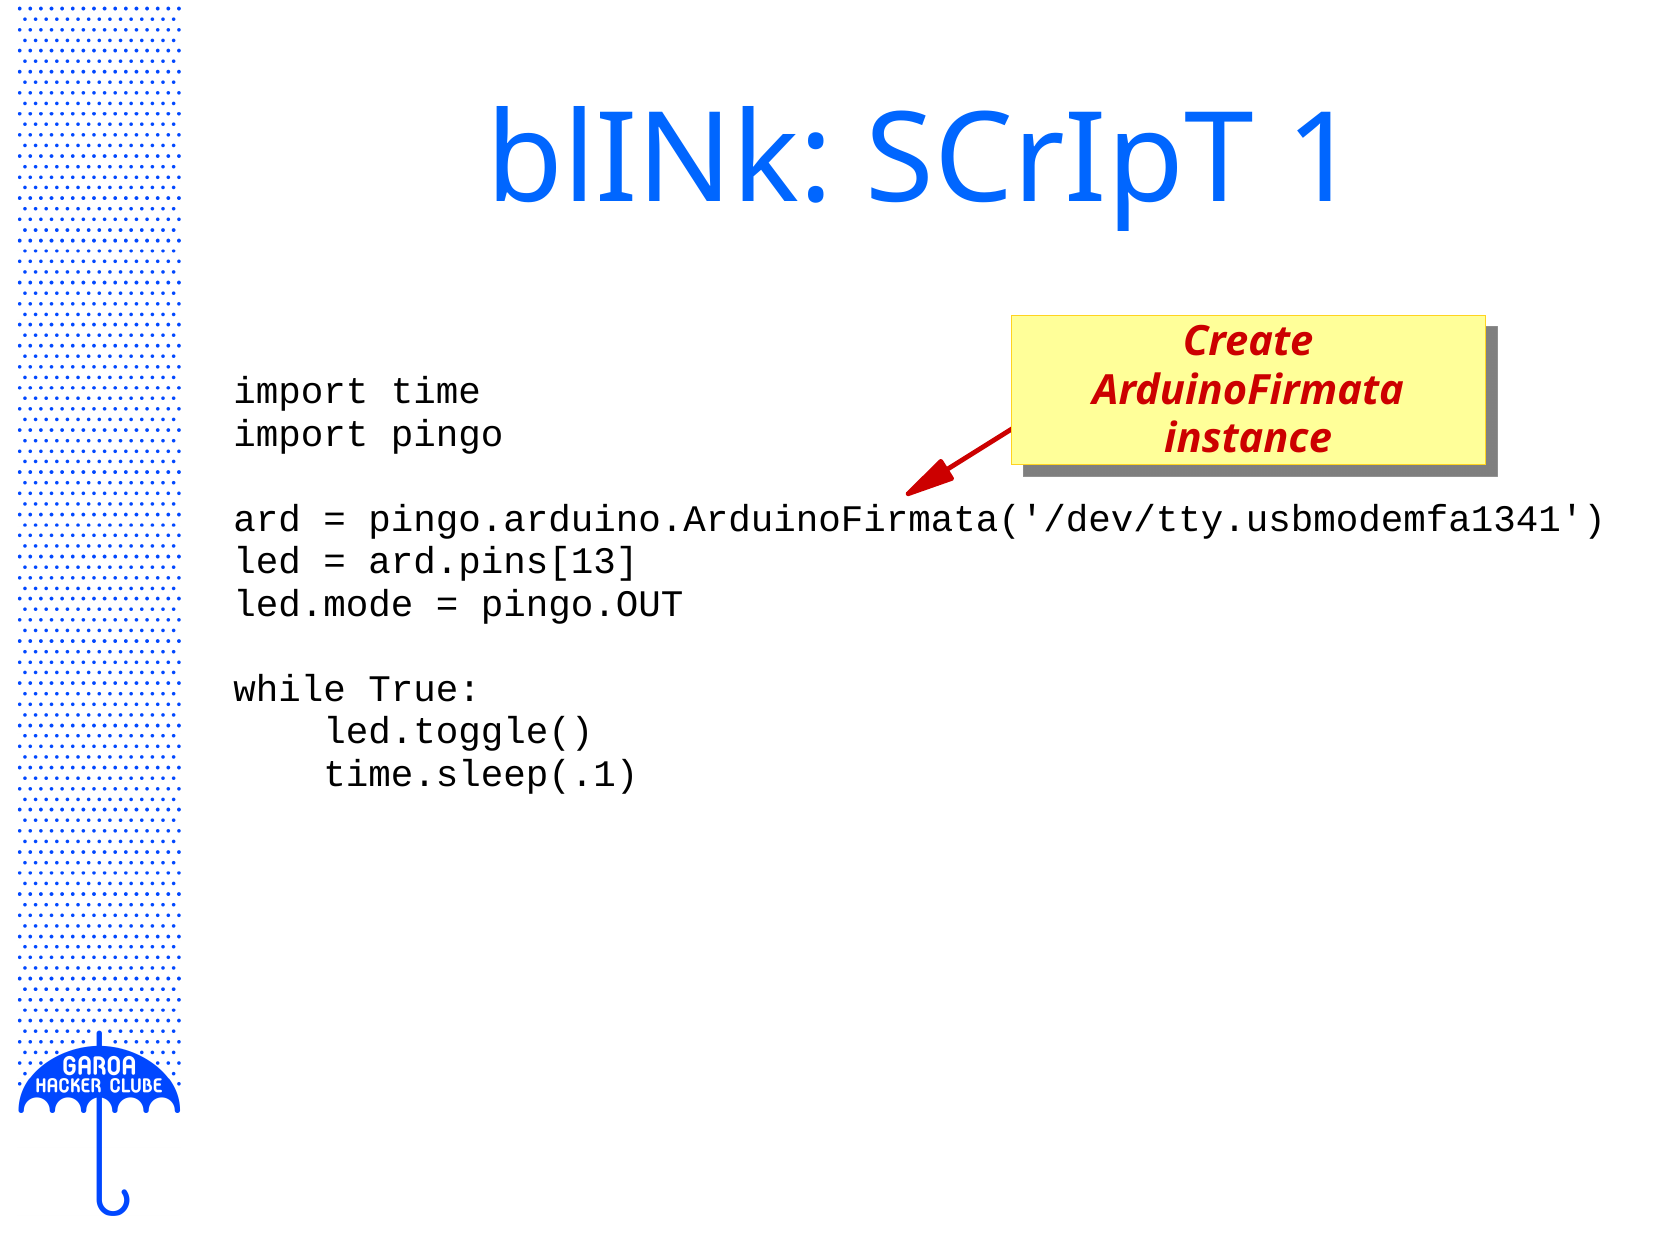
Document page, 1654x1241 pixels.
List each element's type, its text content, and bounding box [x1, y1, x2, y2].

text_box import time import pingo ard = pingo.arduino.ArduinoFirmata('/dev/tty.usbmodemfa1341') led = ard.pins[13] led.mode = pingo.OUT while True: led.toggle() time.sleep(.1) [218, 364, 1651, 805]
text_box Create ArduinoFirmata instance [1011, 315, 1486, 465]
title blINk: SCrIpT 1 [210, 49, 1636, 257]
picture [17, 0, 181, 1216]
